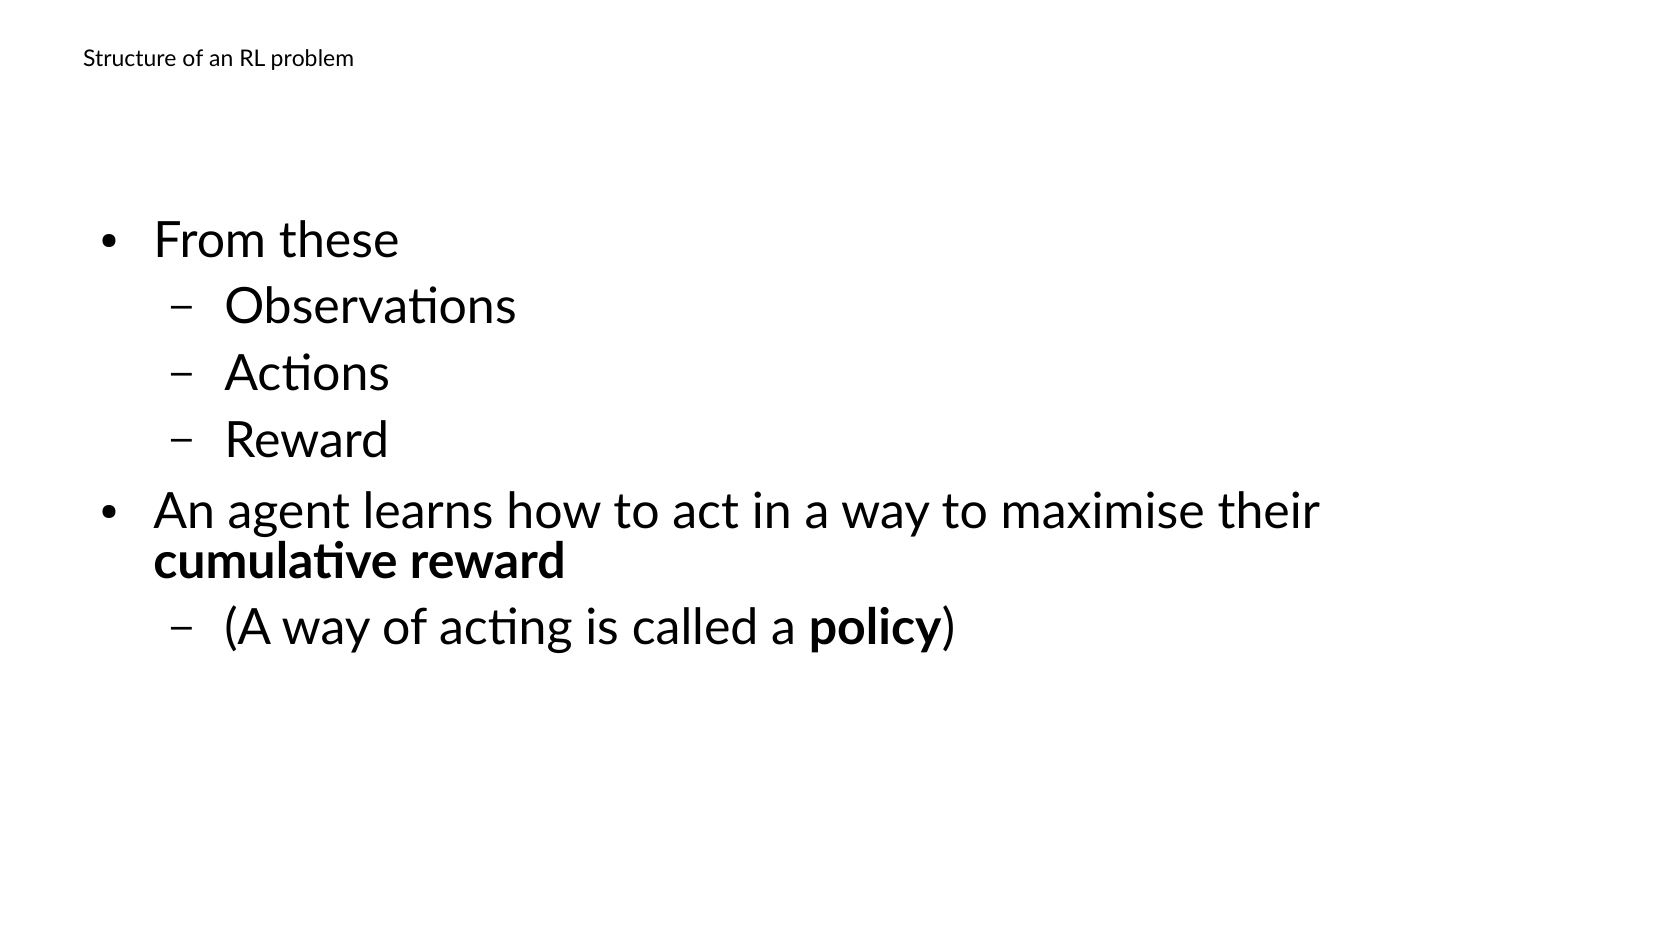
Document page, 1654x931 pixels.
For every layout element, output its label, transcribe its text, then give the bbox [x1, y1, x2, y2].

list From these Observations Actions Reward An agent learns how to act in a way to maximise their cumulative reward (A way of acting is called a policy) [82, 217, 1571, 839]
title Structure of an RL problem [83, 0, 1571, 119]
